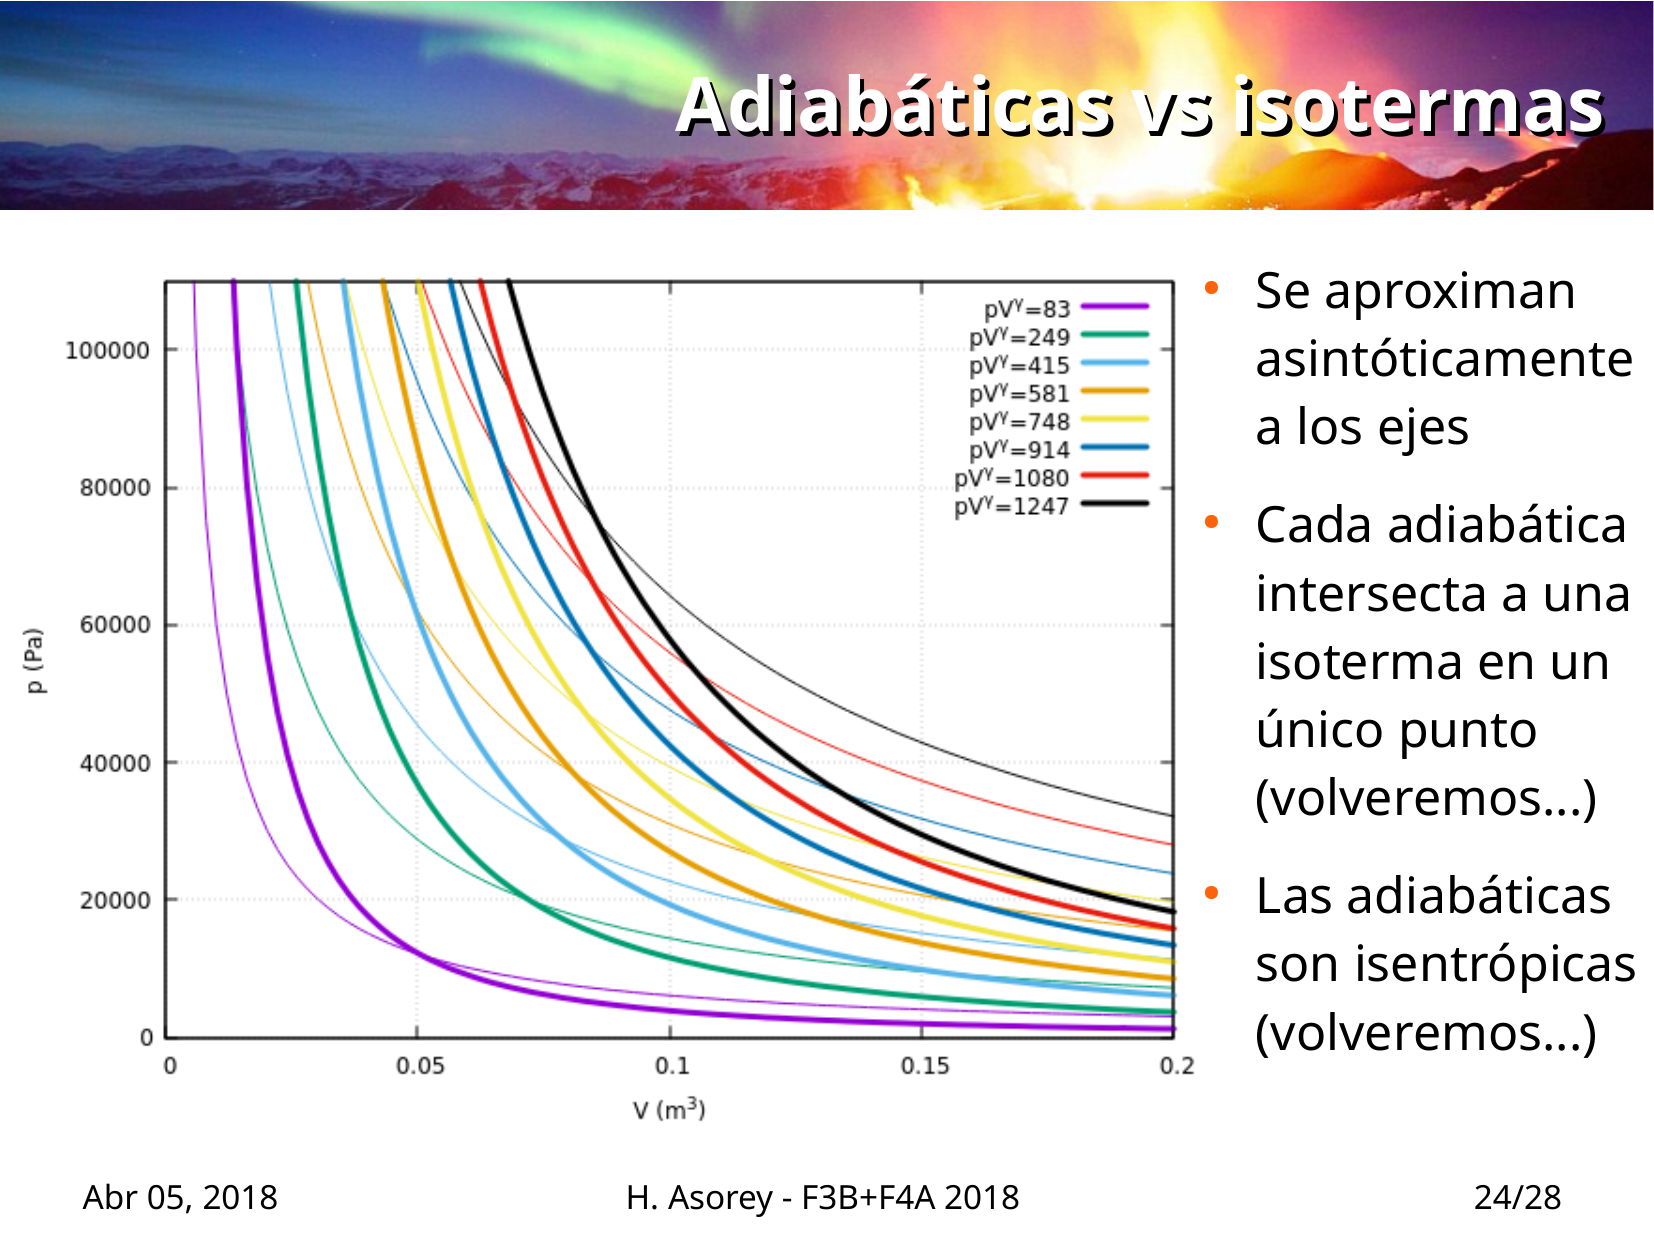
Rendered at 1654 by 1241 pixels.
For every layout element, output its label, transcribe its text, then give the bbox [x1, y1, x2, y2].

list Se aproximan asintóticamente a los ejes Cada adiabática intersecta a una isoterma en un único punto (volveremos...) Las adiabáticas son isentrópicas (volveremos...) [1185, 255, 1654, 1156]
picture [12, 254, 1213, 1156]
title Adiabáticas vs isotermas [45, 15, 1606, 191]
picture [0, 1, 1654, 210]
